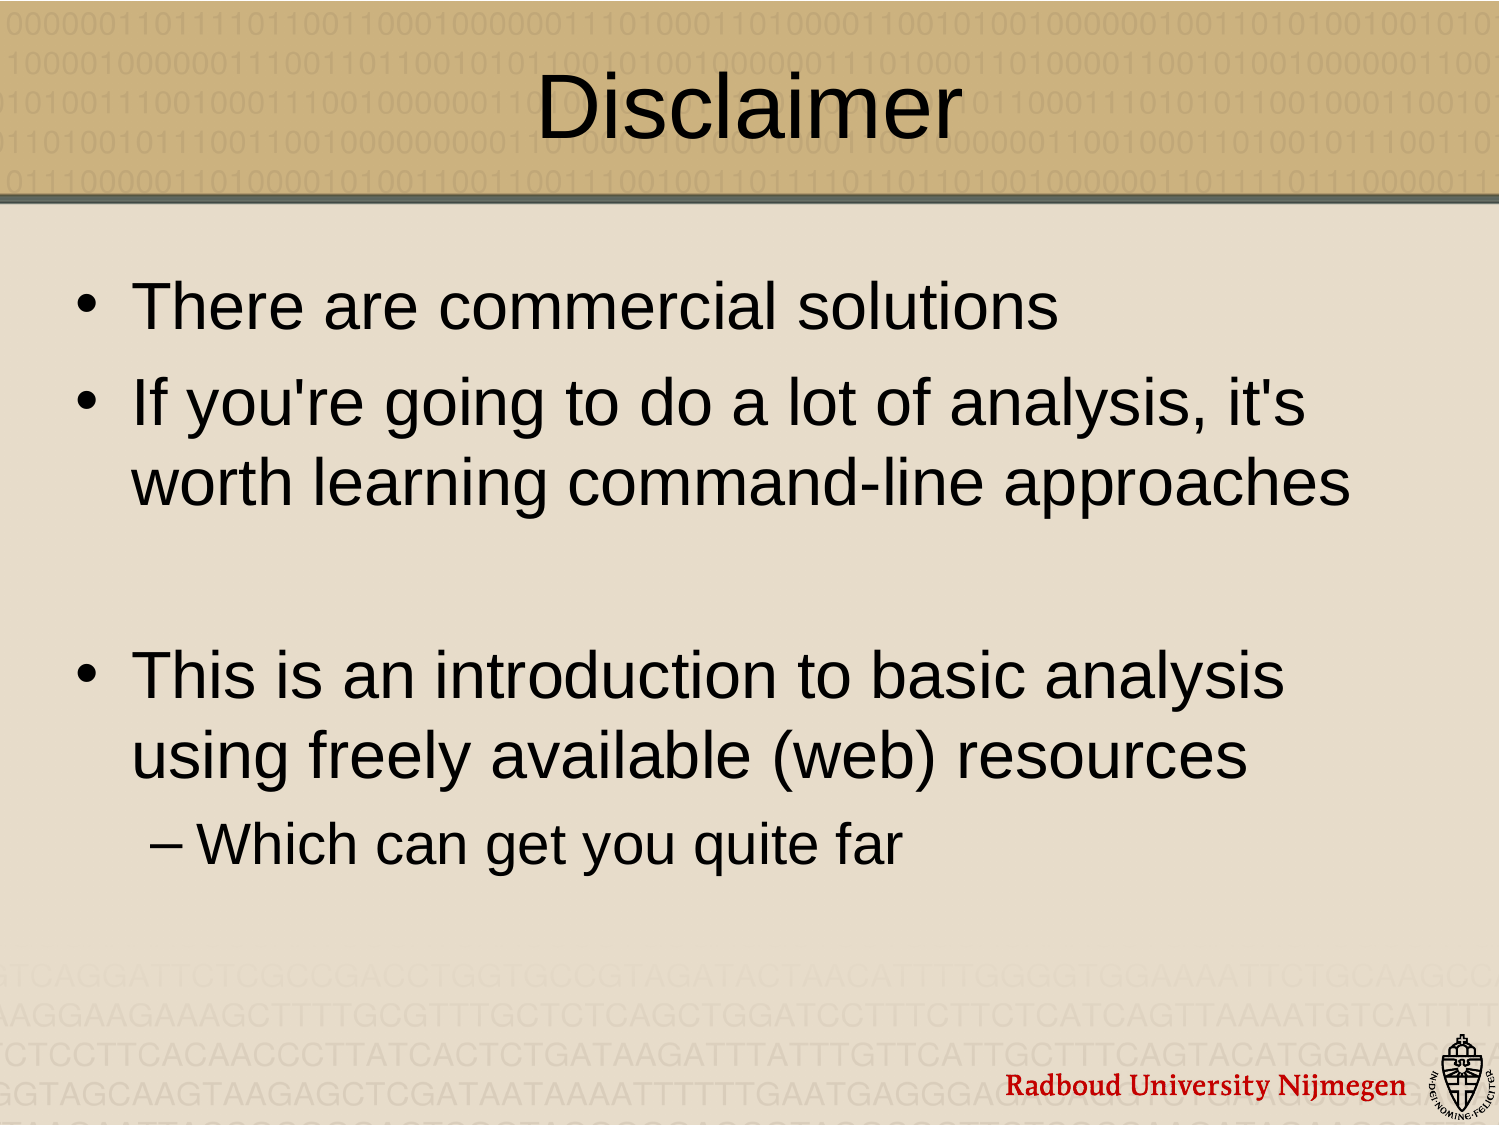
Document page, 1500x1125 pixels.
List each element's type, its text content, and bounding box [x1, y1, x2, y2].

title Disclaimer [75, 7, 1425, 196]
list There are commercial solutions If you're going to do a lot of analysis, it's worth learning command-line approaches This is an introduction to basic analysis using freely available (web) resources Which can get you quite far [75, 262, 1426, 1006]
picture [0, 1, 1500, 1125]
